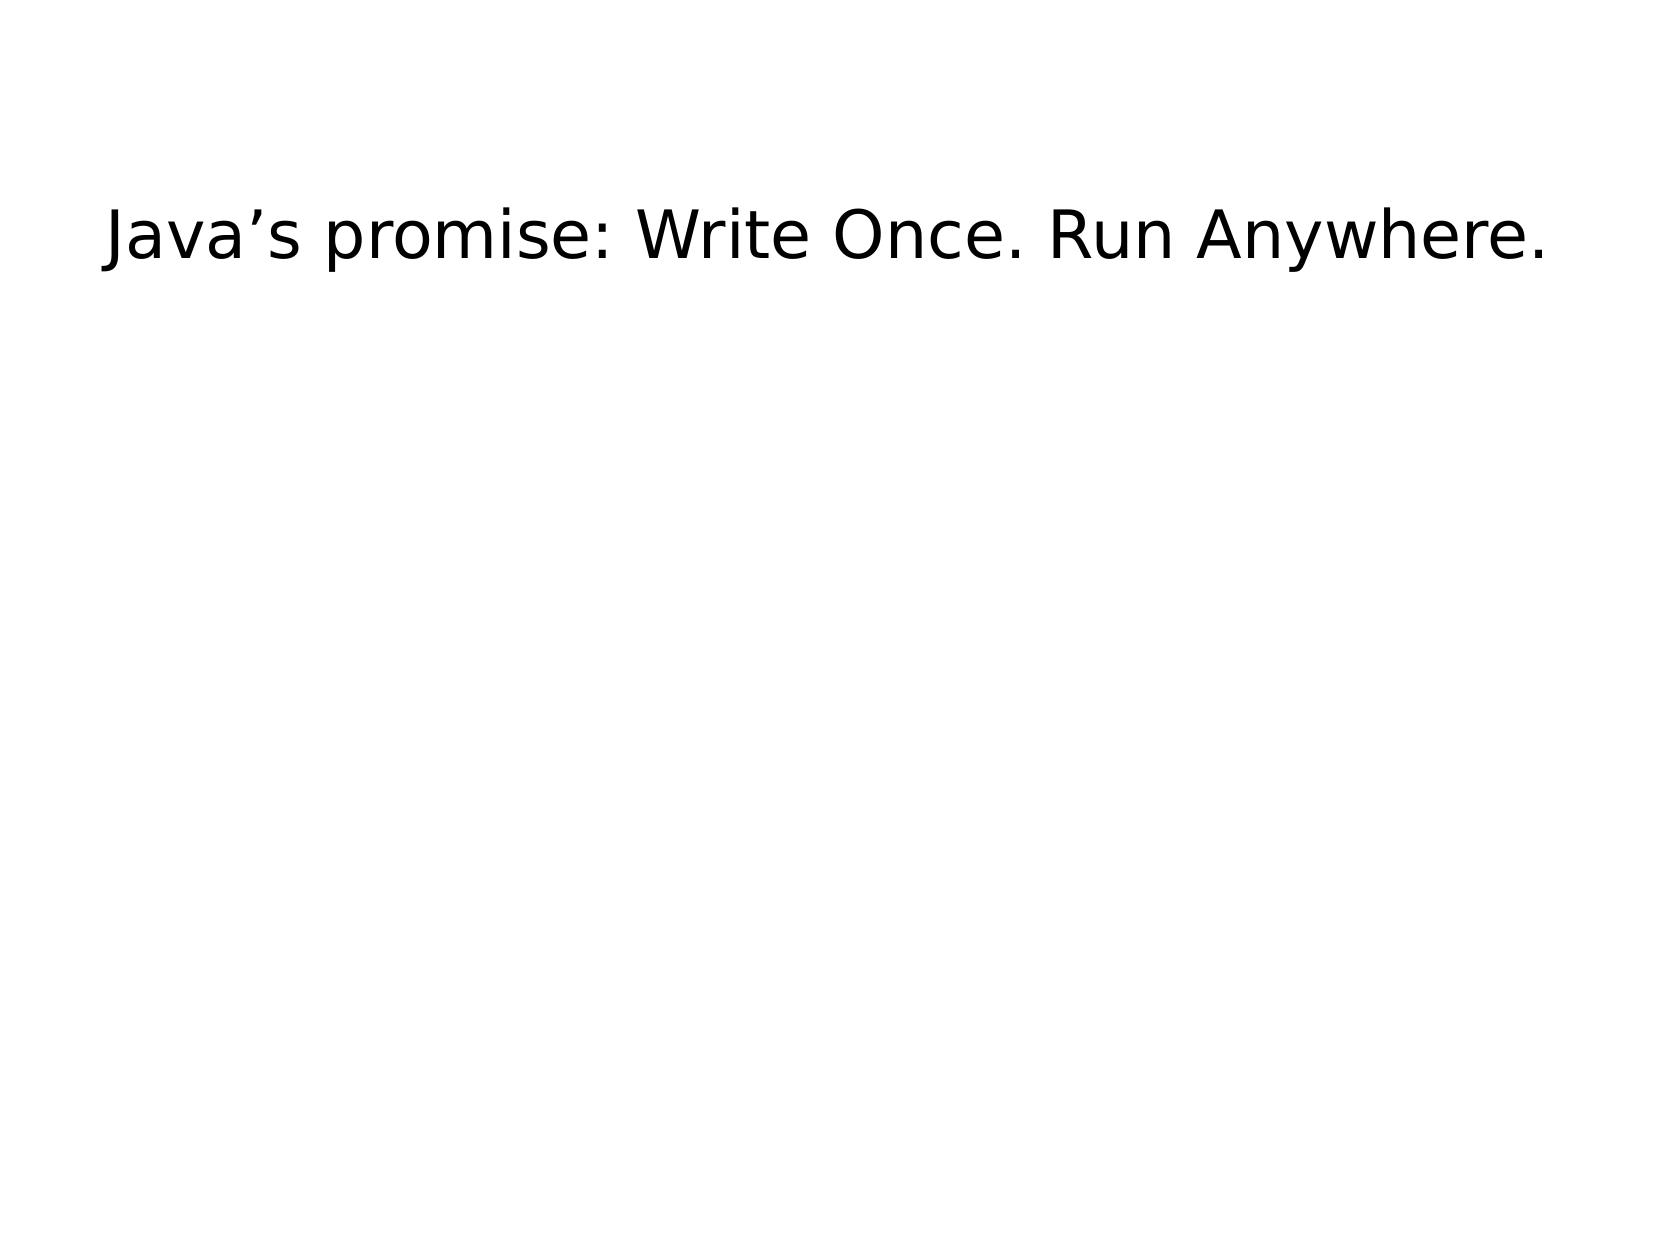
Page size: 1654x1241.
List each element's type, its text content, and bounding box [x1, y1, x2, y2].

text_box Java’s promise: Write Once. Run Anywhere. [90, 189, 1567, 494]
